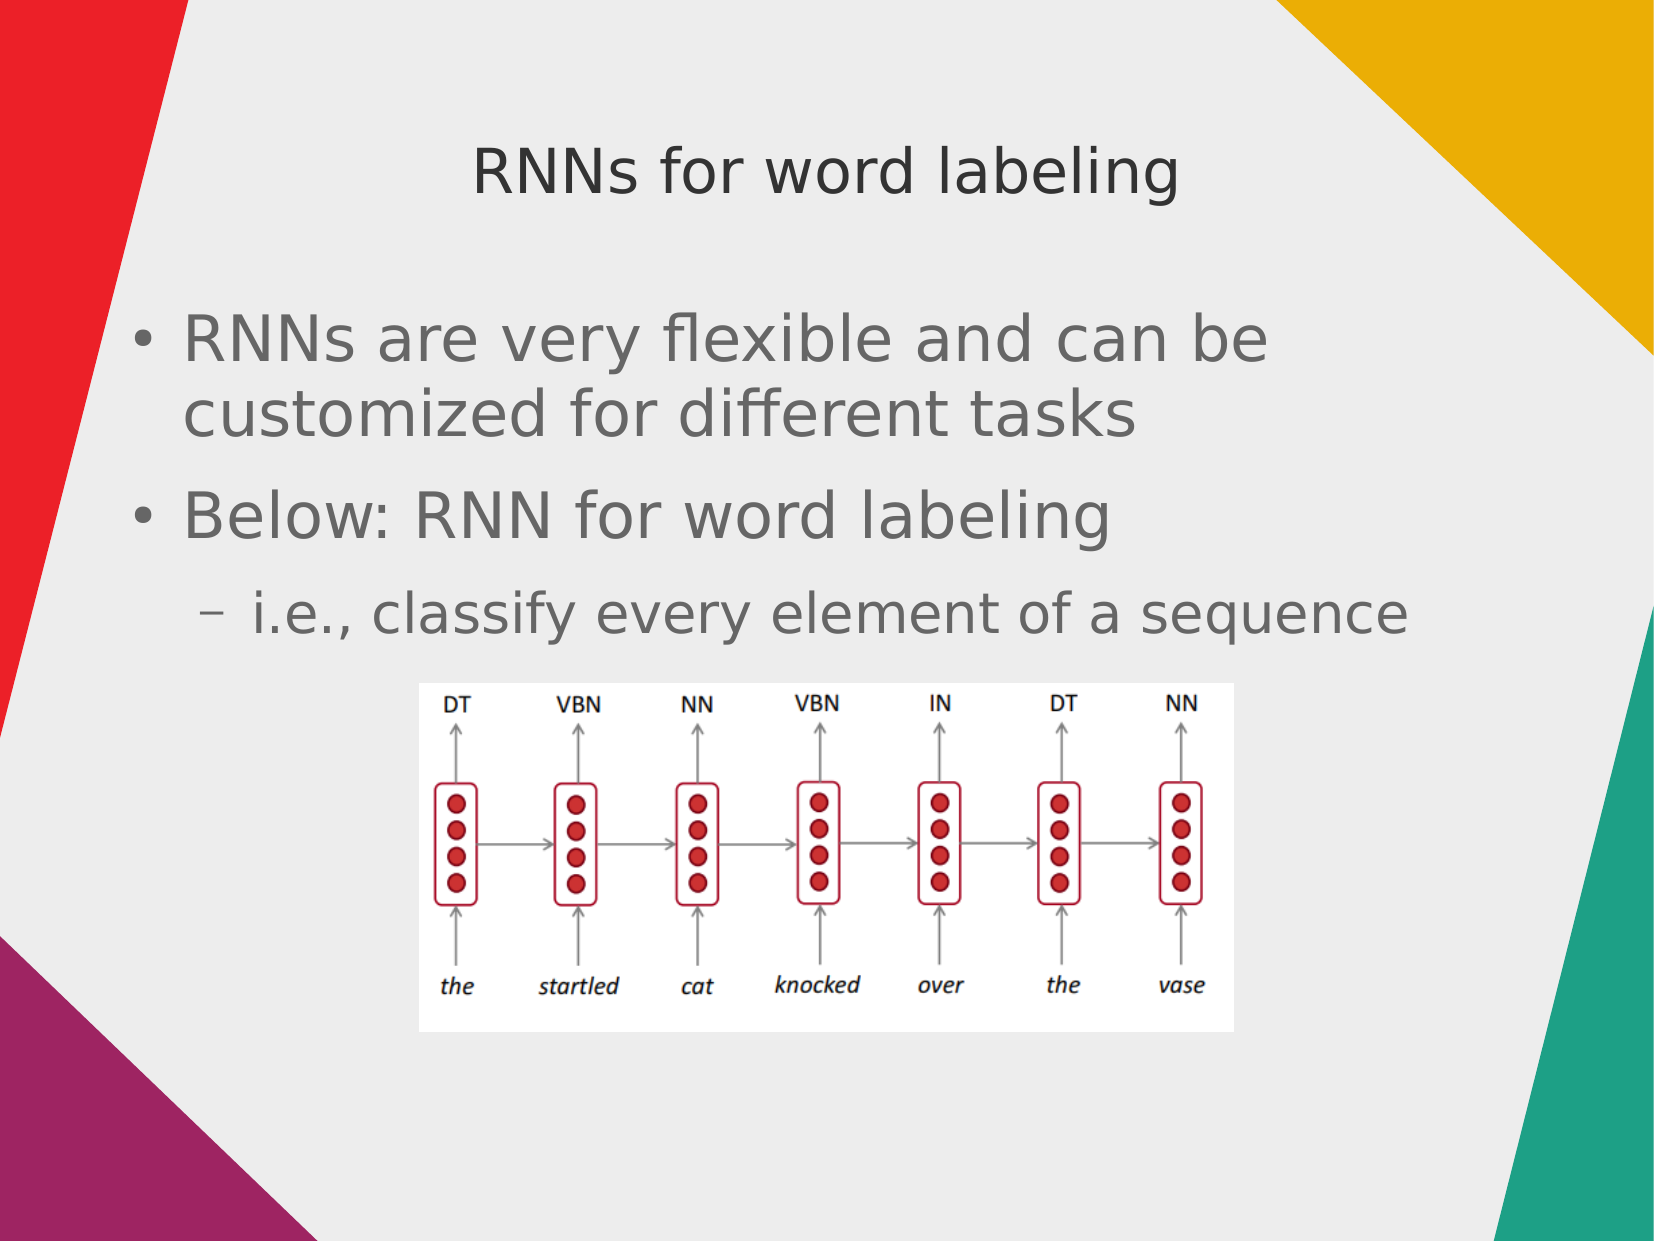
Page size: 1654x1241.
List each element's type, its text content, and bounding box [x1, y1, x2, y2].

list RNNs are very flexible and can be customized for different tasks Below: RNN for word labeling i.e., classify every element of a sequence [114, 302, 1539, 651]
picture [419, 683, 1234, 1033]
title RNNs for word labeling [114, 73, 1539, 271]
